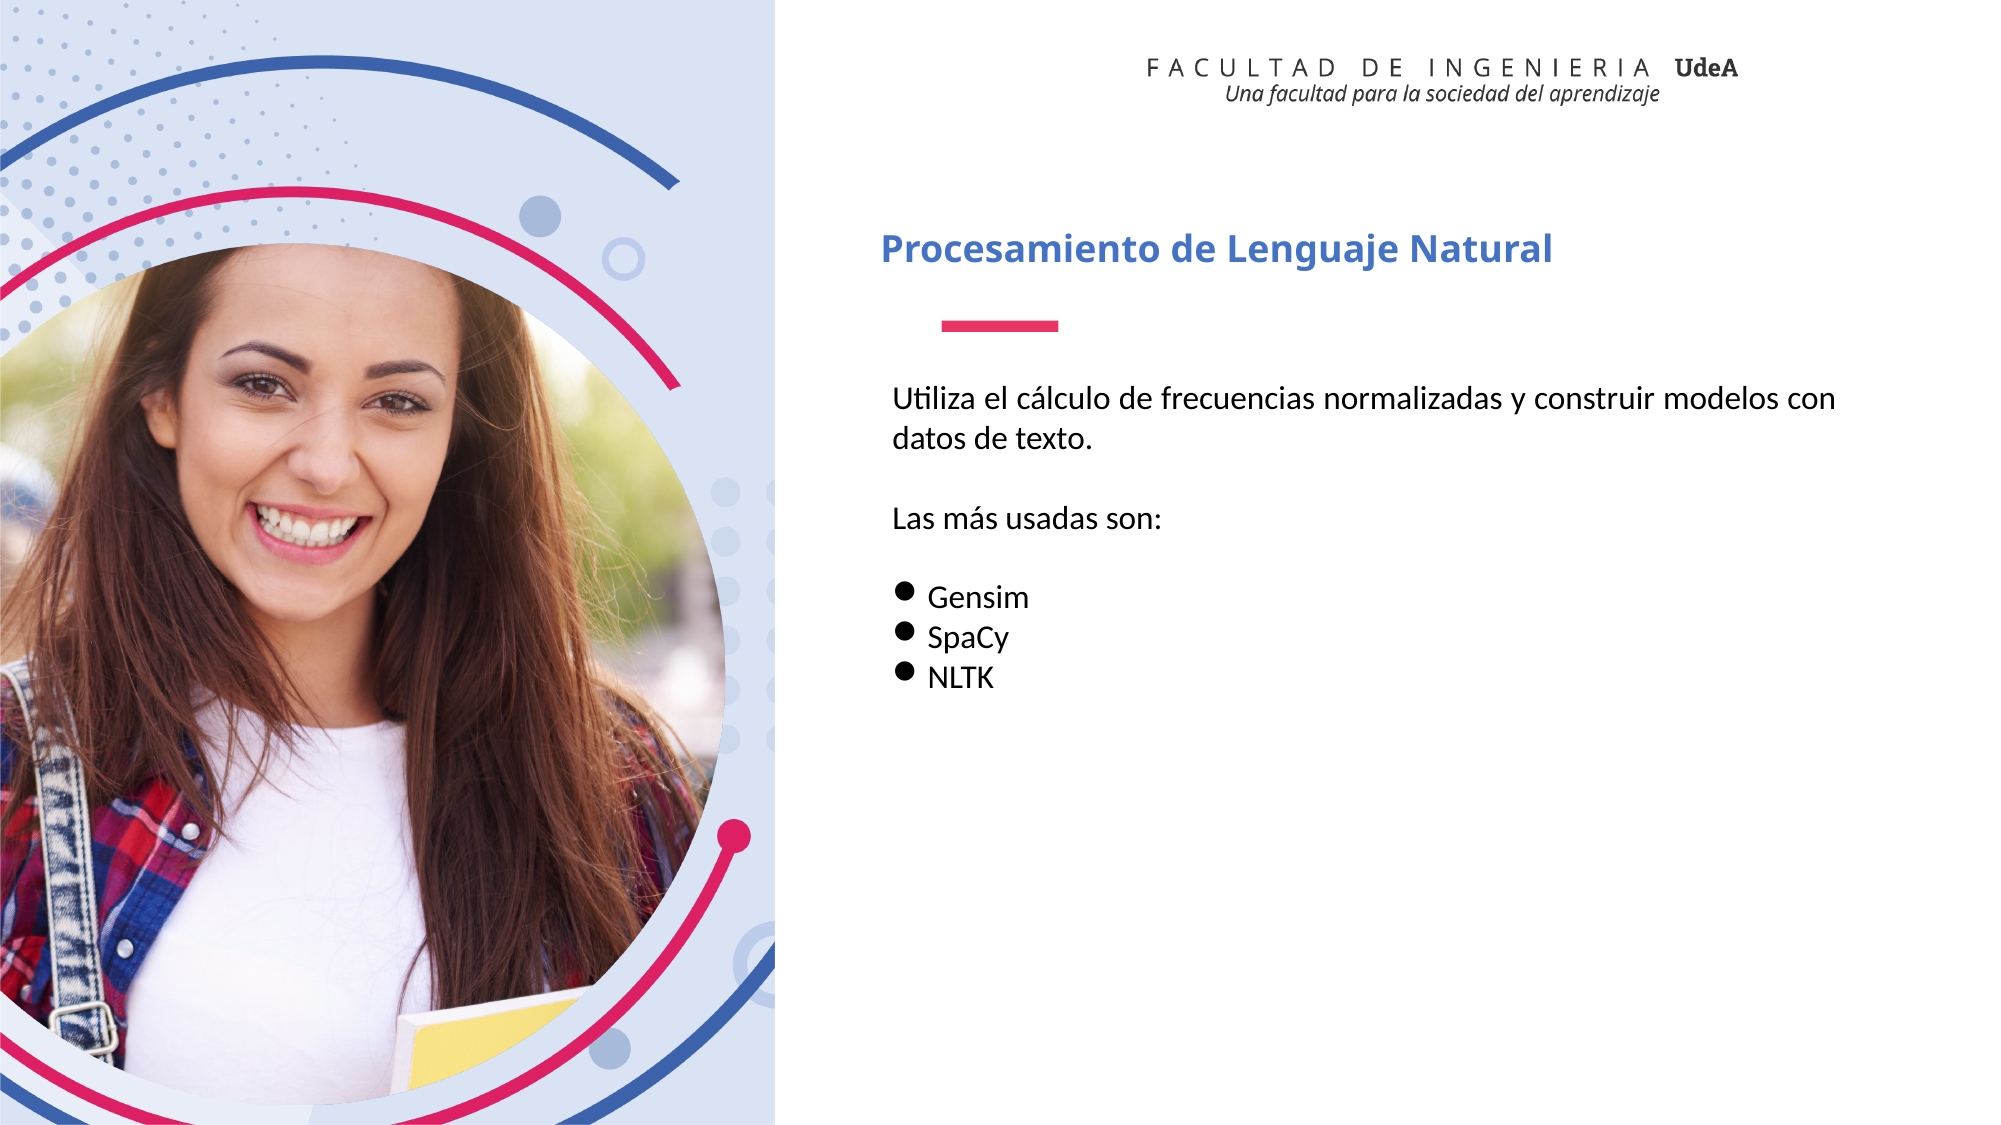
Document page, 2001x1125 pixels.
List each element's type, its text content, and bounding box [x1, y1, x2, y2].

text_box Procesamiento de Lenguaje Natural [865, 195, 1762, 306]
picture [0, 0, 775, 1125]
text_box Utiliza el cálculo de frecuencias normalizadas y construir modelos con datos de texto. Las más usadas son: Gensim SpaCy NLTK [877, 368, 1853, 703]
picture [1148, 57, 1738, 106]
